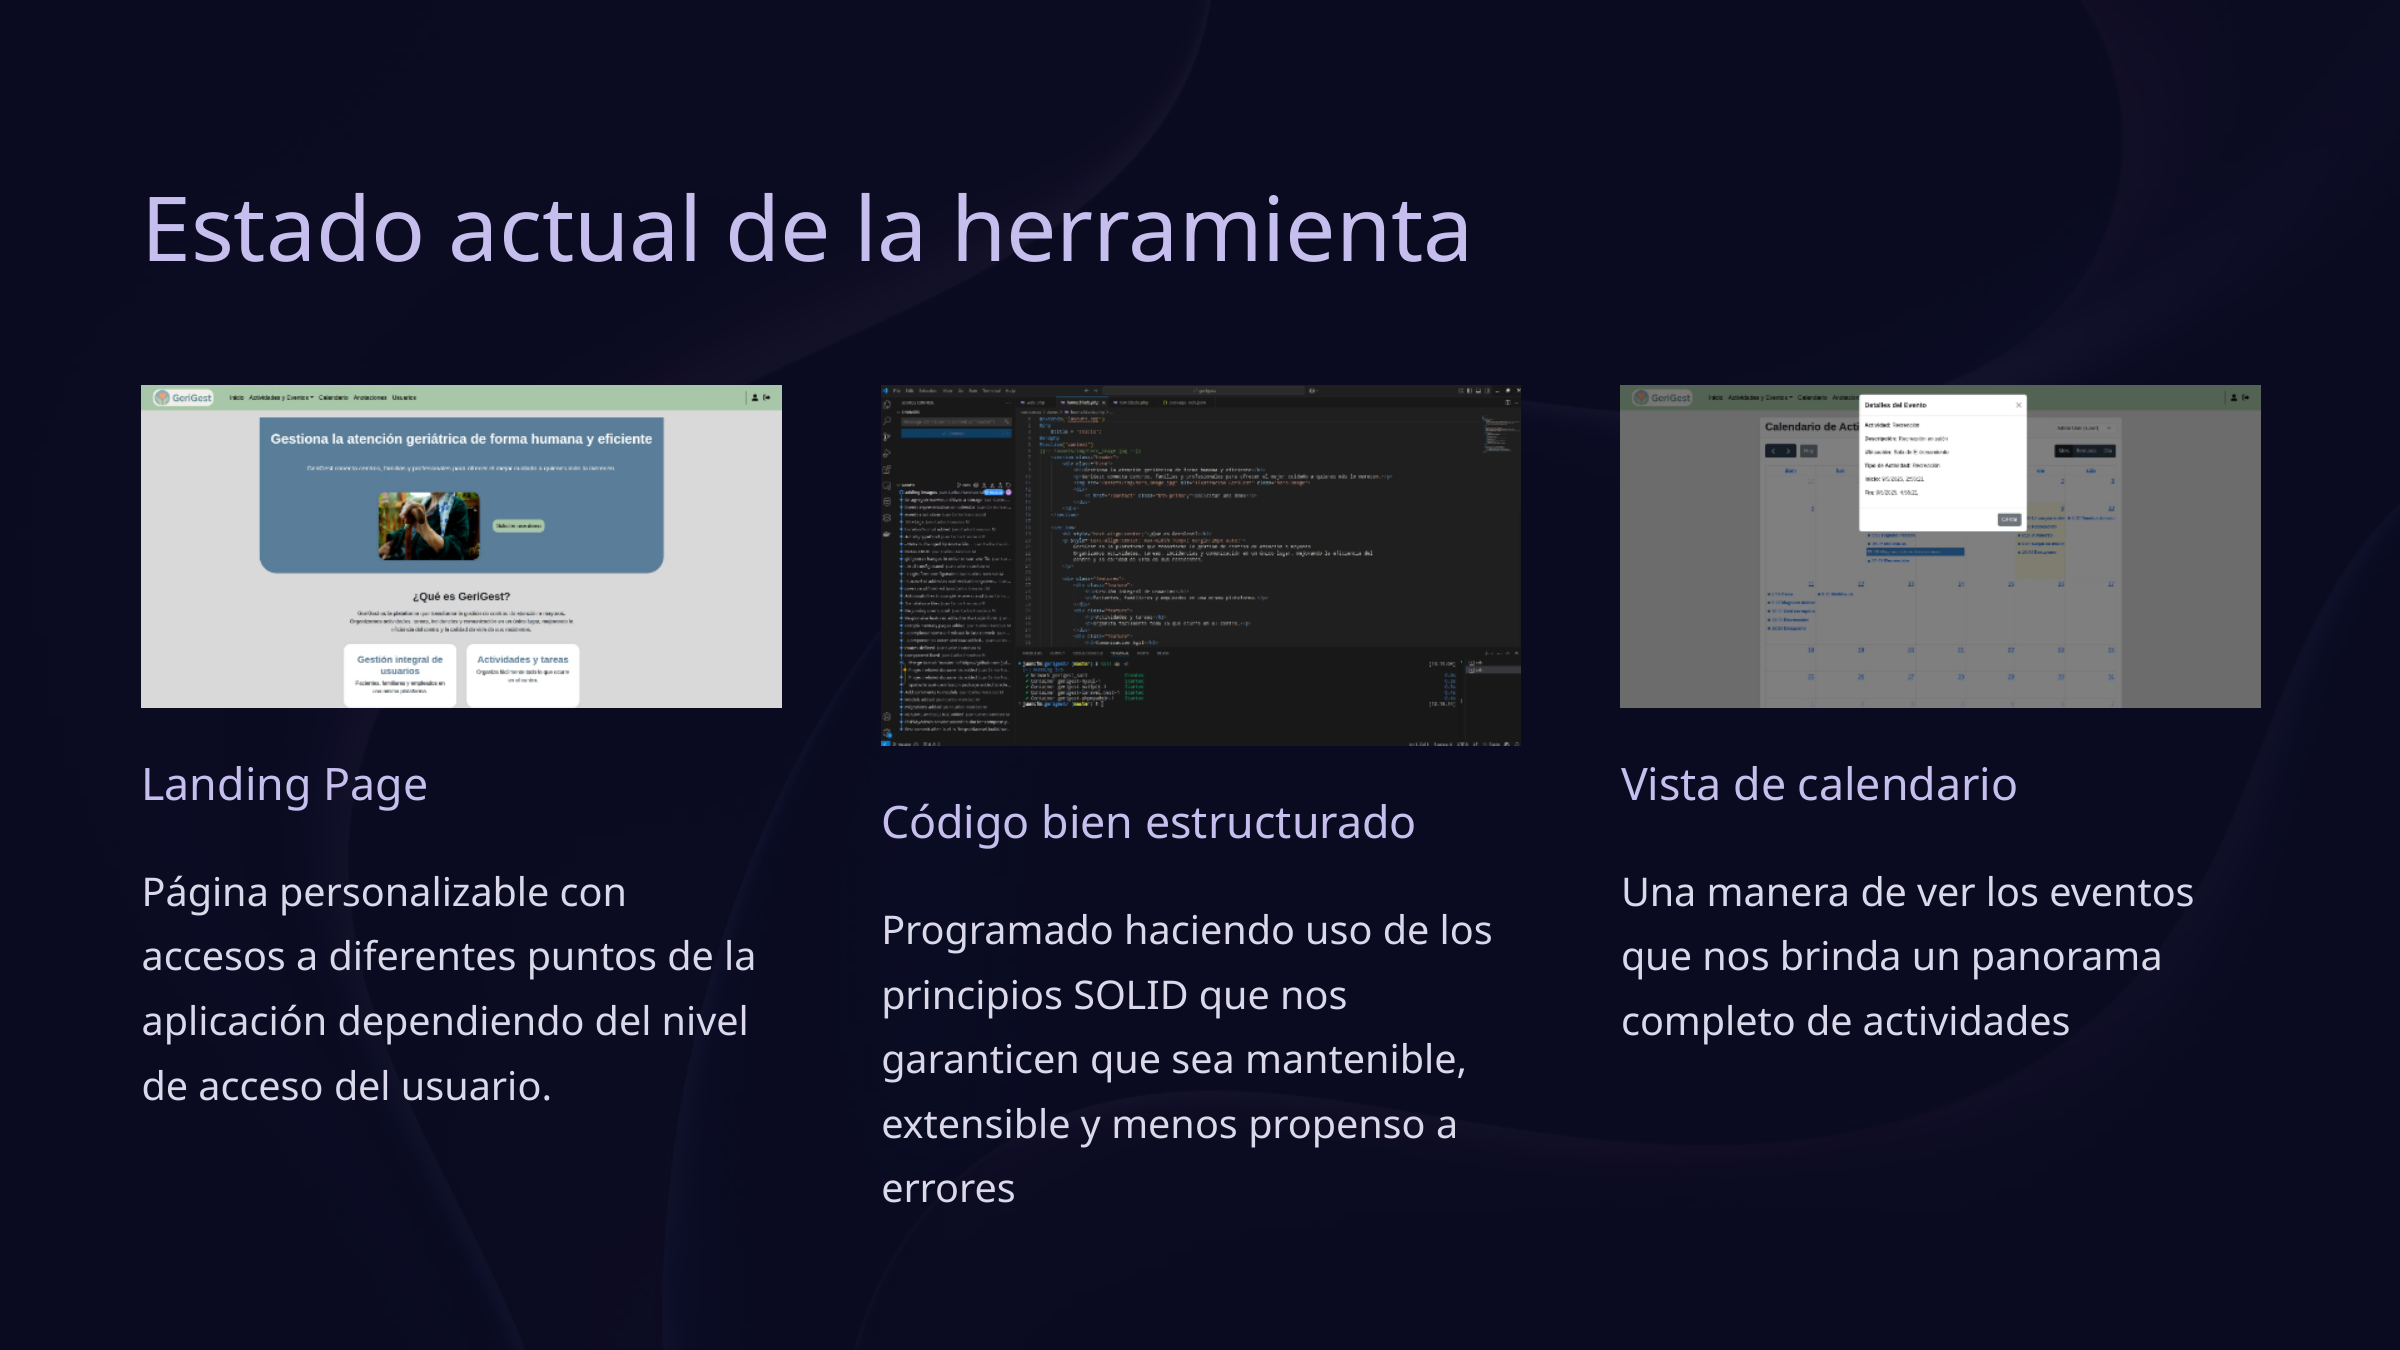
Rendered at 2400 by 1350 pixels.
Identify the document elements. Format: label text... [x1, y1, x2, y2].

picture [881, 385, 1521, 746]
text_box Una manera de ver los eventos que nos brinda un panorama completo de actividades [1620, 849, 2261, 1044]
text_box Vista de calendario [1620, 752, 2071, 809]
text_box Página personalizable con accesos a diferentes puntos de la aplicación dependiendo del nivel de acceso del usuario. [141, 849, 782, 1109]
text_box Código bien estructurado [881, 791, 1451, 848]
text_box Estado actual de la herramienta [141, 166, 1544, 279]
picture [141, 385, 782, 708]
text_box Programado haciendo uso de los principios SOLID que nos garanticen que sea mantenible, extensible y menos propenso a errores [881, 887, 1521, 1147]
text_box Landing Page [141, 752, 592, 809]
picture [1620, 385, 2261, 708]
